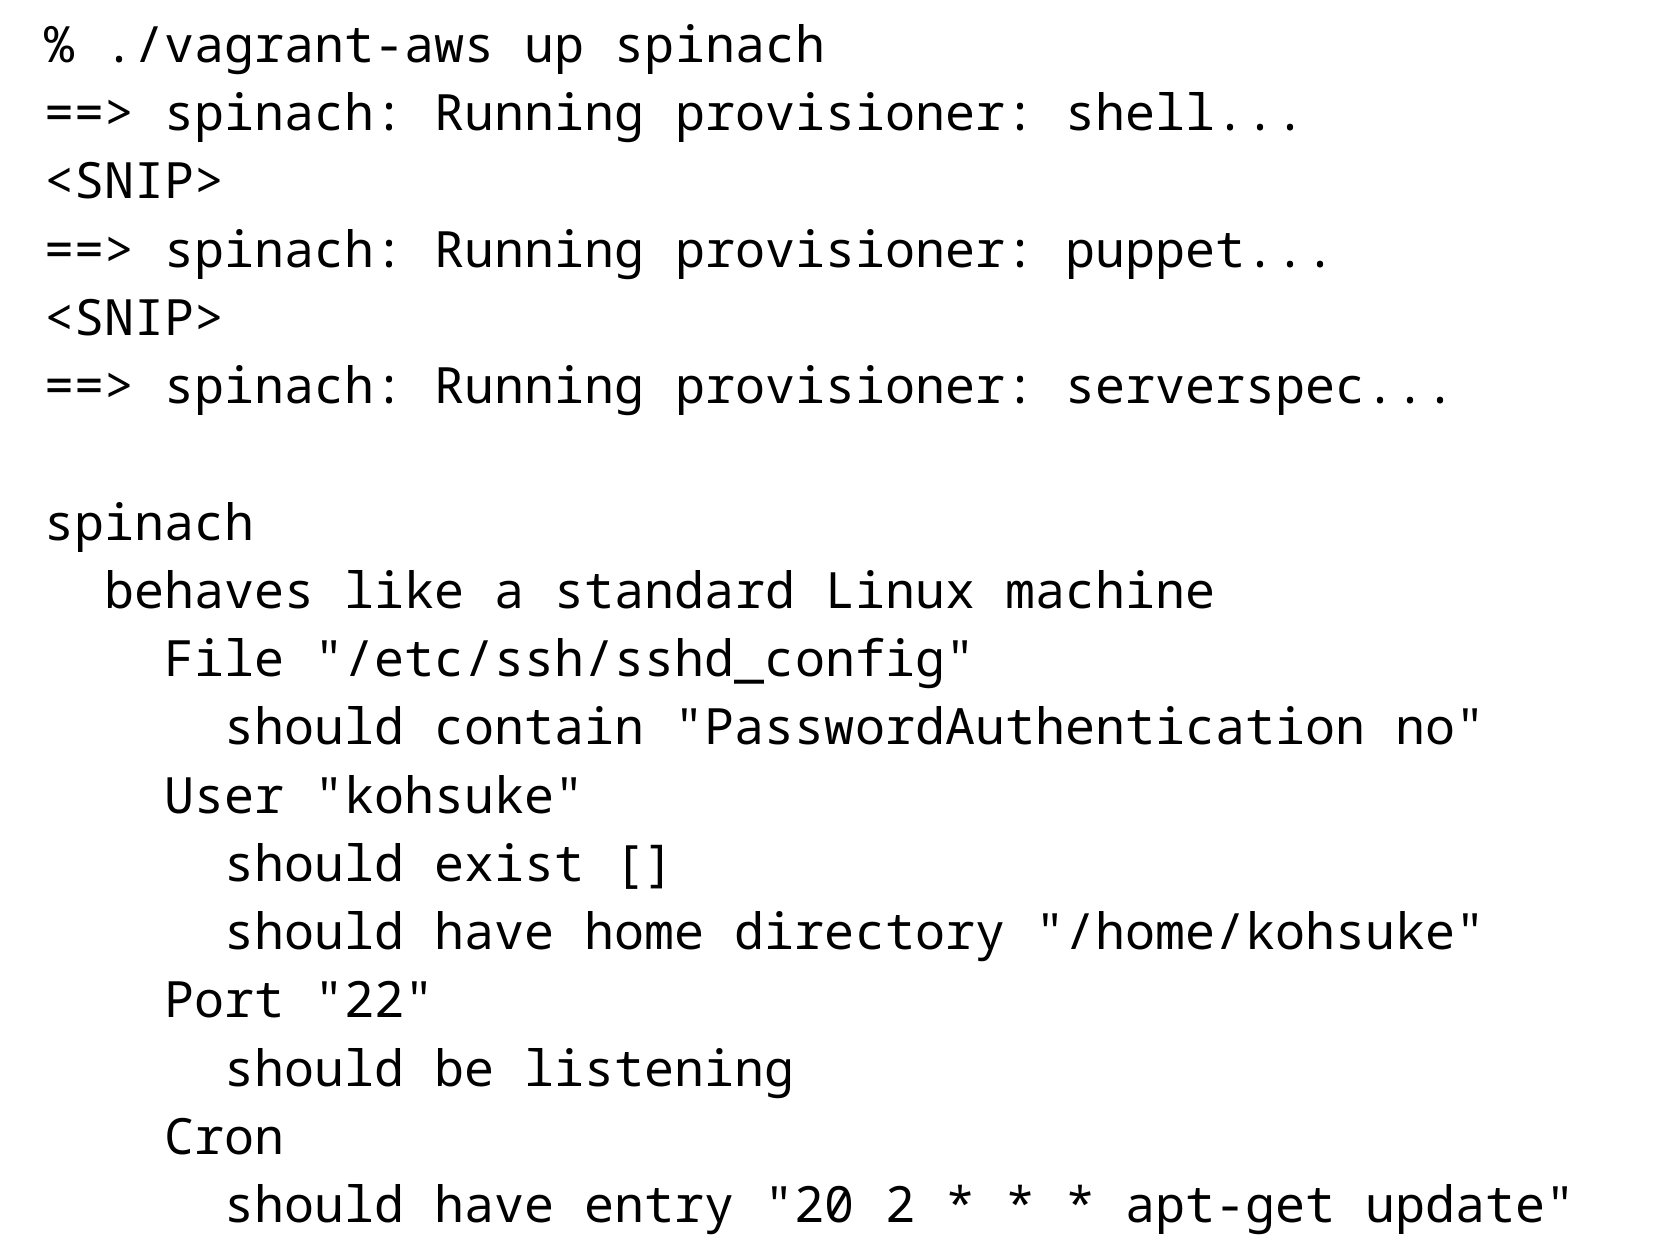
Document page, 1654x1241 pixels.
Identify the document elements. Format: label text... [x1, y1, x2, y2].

text_box % ./vagrant-aws up spinach ==> spinach: Running provisioner: shell... <SNIP> ==> spinach: Running provisioner: puppet... <SNIP> ==> spinach: Running provisioner: serverspec... spinach behaves like a standard Linux machine File "/etc/ssh/sshd_config" should contain "PasswordAuthentication no" User "kohsuke" should exist [] should have home directory "/home/kohsuke" Port "22" should be listening Cron should have entry "20 2 * * * apt-get update" groovy support File "/etc/profile.d/groovy.sh" should be file File "/opt/groovy-2.3.1/bin/groovy" should be file [30, 1, 1590, 1241]
